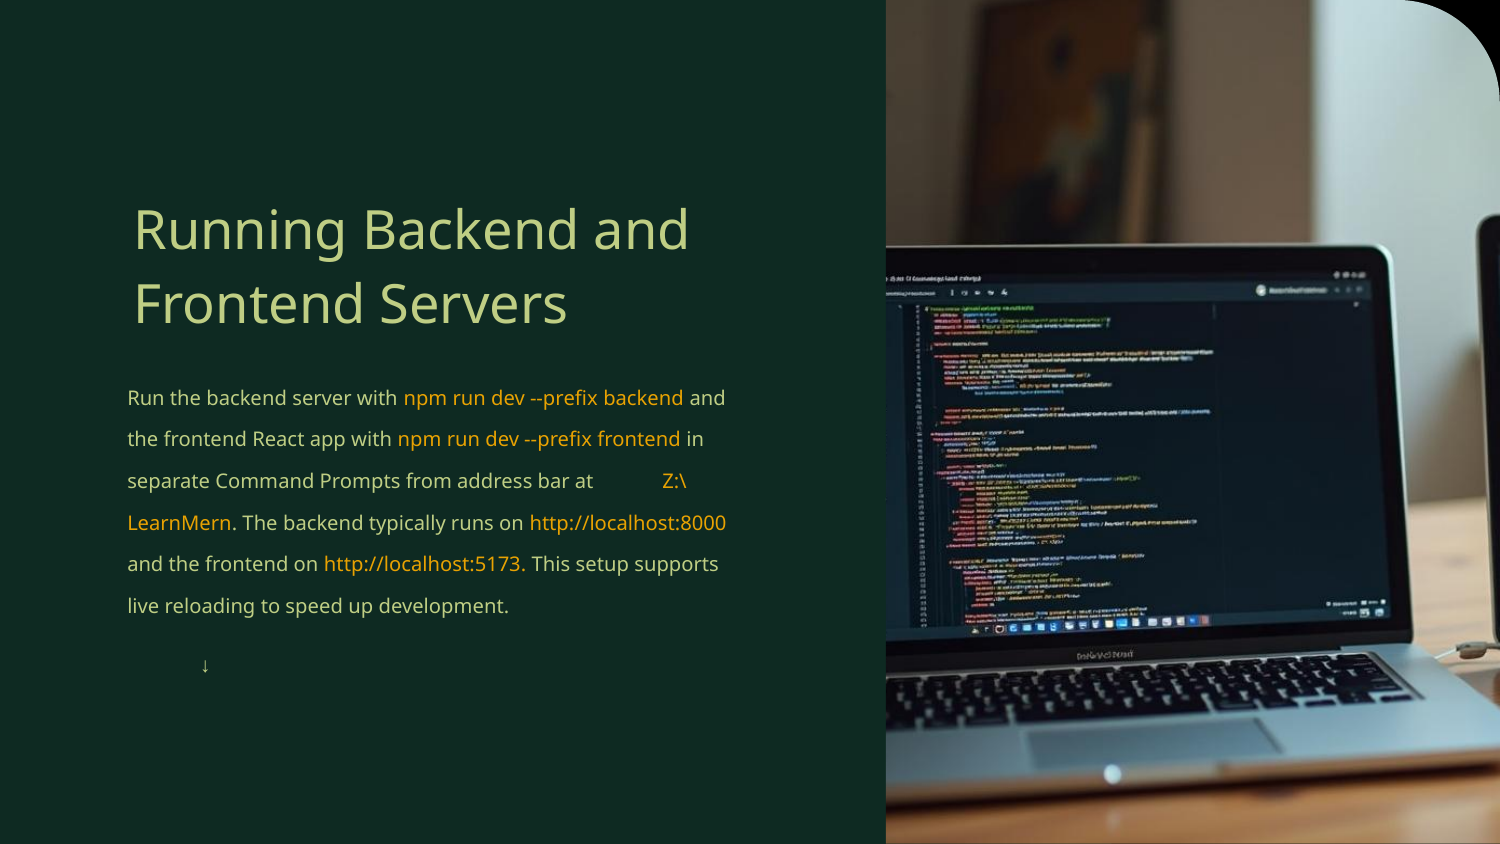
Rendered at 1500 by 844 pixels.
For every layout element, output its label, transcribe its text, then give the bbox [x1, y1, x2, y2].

title Running Backend and Frontend Servers [118, 129, 758, 355]
text_box ↓ [118, 651, 293, 677]
subtitle Run the backend server with npm run dev --prefix backend and the frontend React app with npm run dev --prefix frontend in separate Command Prompts from address bar at Z:\LearnMern. The backend typically runs on http://localhost:8000 and the frontend on http://localhost:5173. This setup supports live reloading to speed up development. [112, 354, 752, 639]
text_box [885, 0, 1500, 844]
